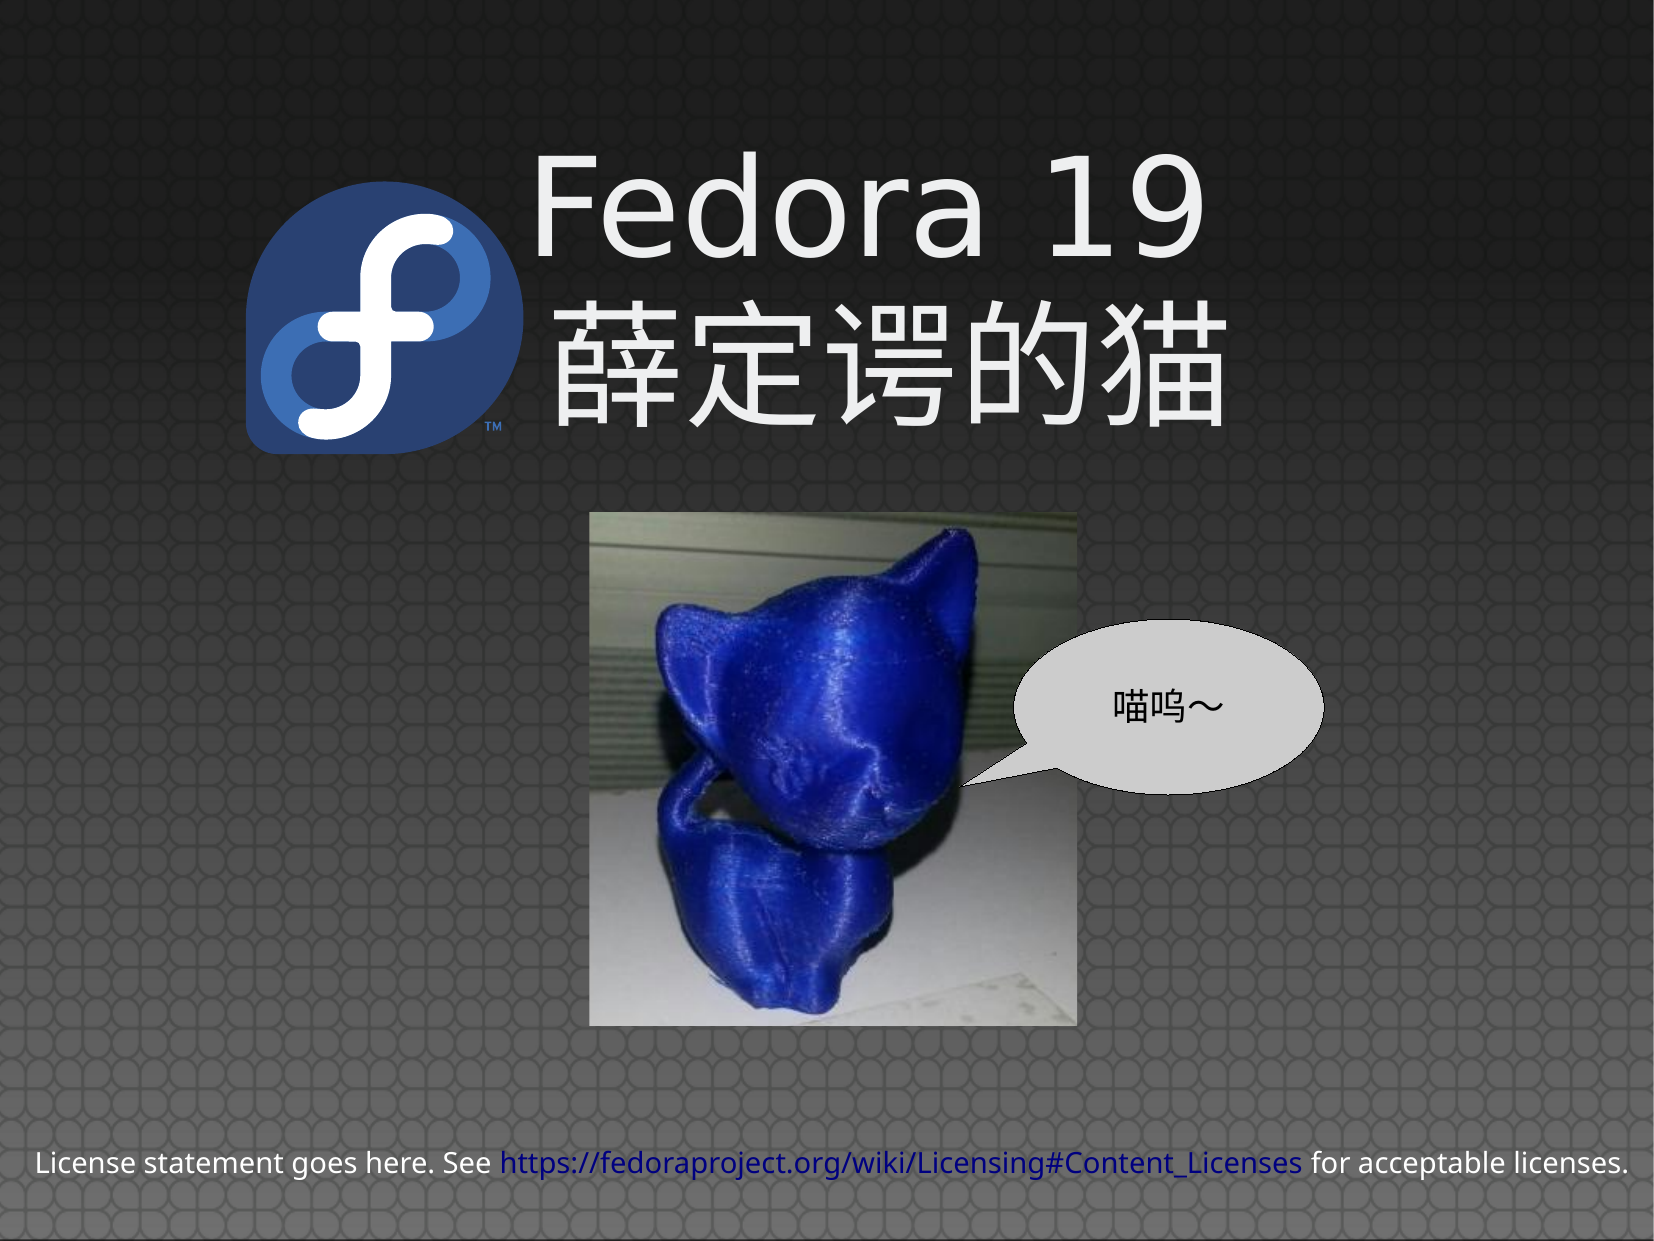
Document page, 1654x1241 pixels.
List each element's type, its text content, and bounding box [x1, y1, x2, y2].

text_box Fedora 19 薛定谔的猫 [195, 120, 1586, 457]
picture [0, 0, 1654, 1241]
text_box License statement goes here. See https://fedoraproject.org/wiki/Licensing#Content_Licenses for acceptable licenses. [52, 1135, 1612, 1228]
text_box 喵呜～ [959, 619, 1325, 796]
